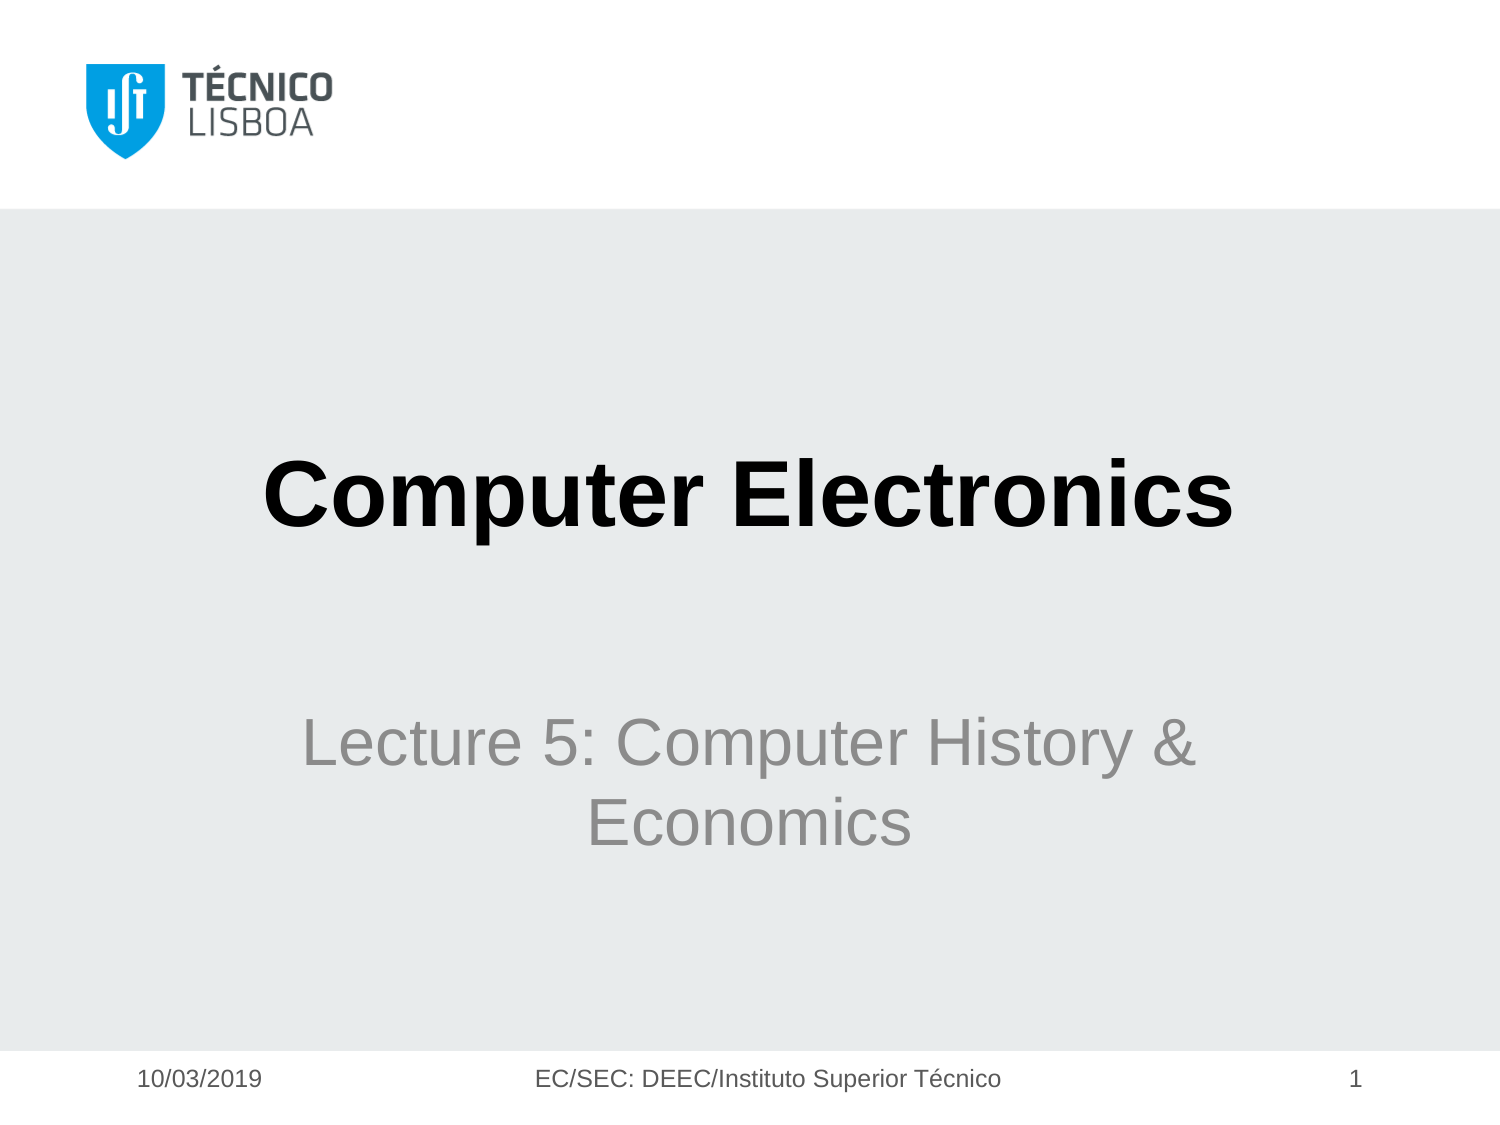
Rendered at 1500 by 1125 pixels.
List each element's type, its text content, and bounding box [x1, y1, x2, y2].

slide_number <number> [1077, 1052, 1378, 1103]
title Computer Electronics [121, 322, 1378, 655]
subtitle Lecture 5: Computer History & Economics [121, 691, 1378, 894]
footer EC/SEC: DEEC/Instituto Superior Técnico [512, 1052, 1032, 1103]
slide_number 10/03/2019 [121, 1052, 425, 1103]
picture [0, 0, 1500, 1125]
